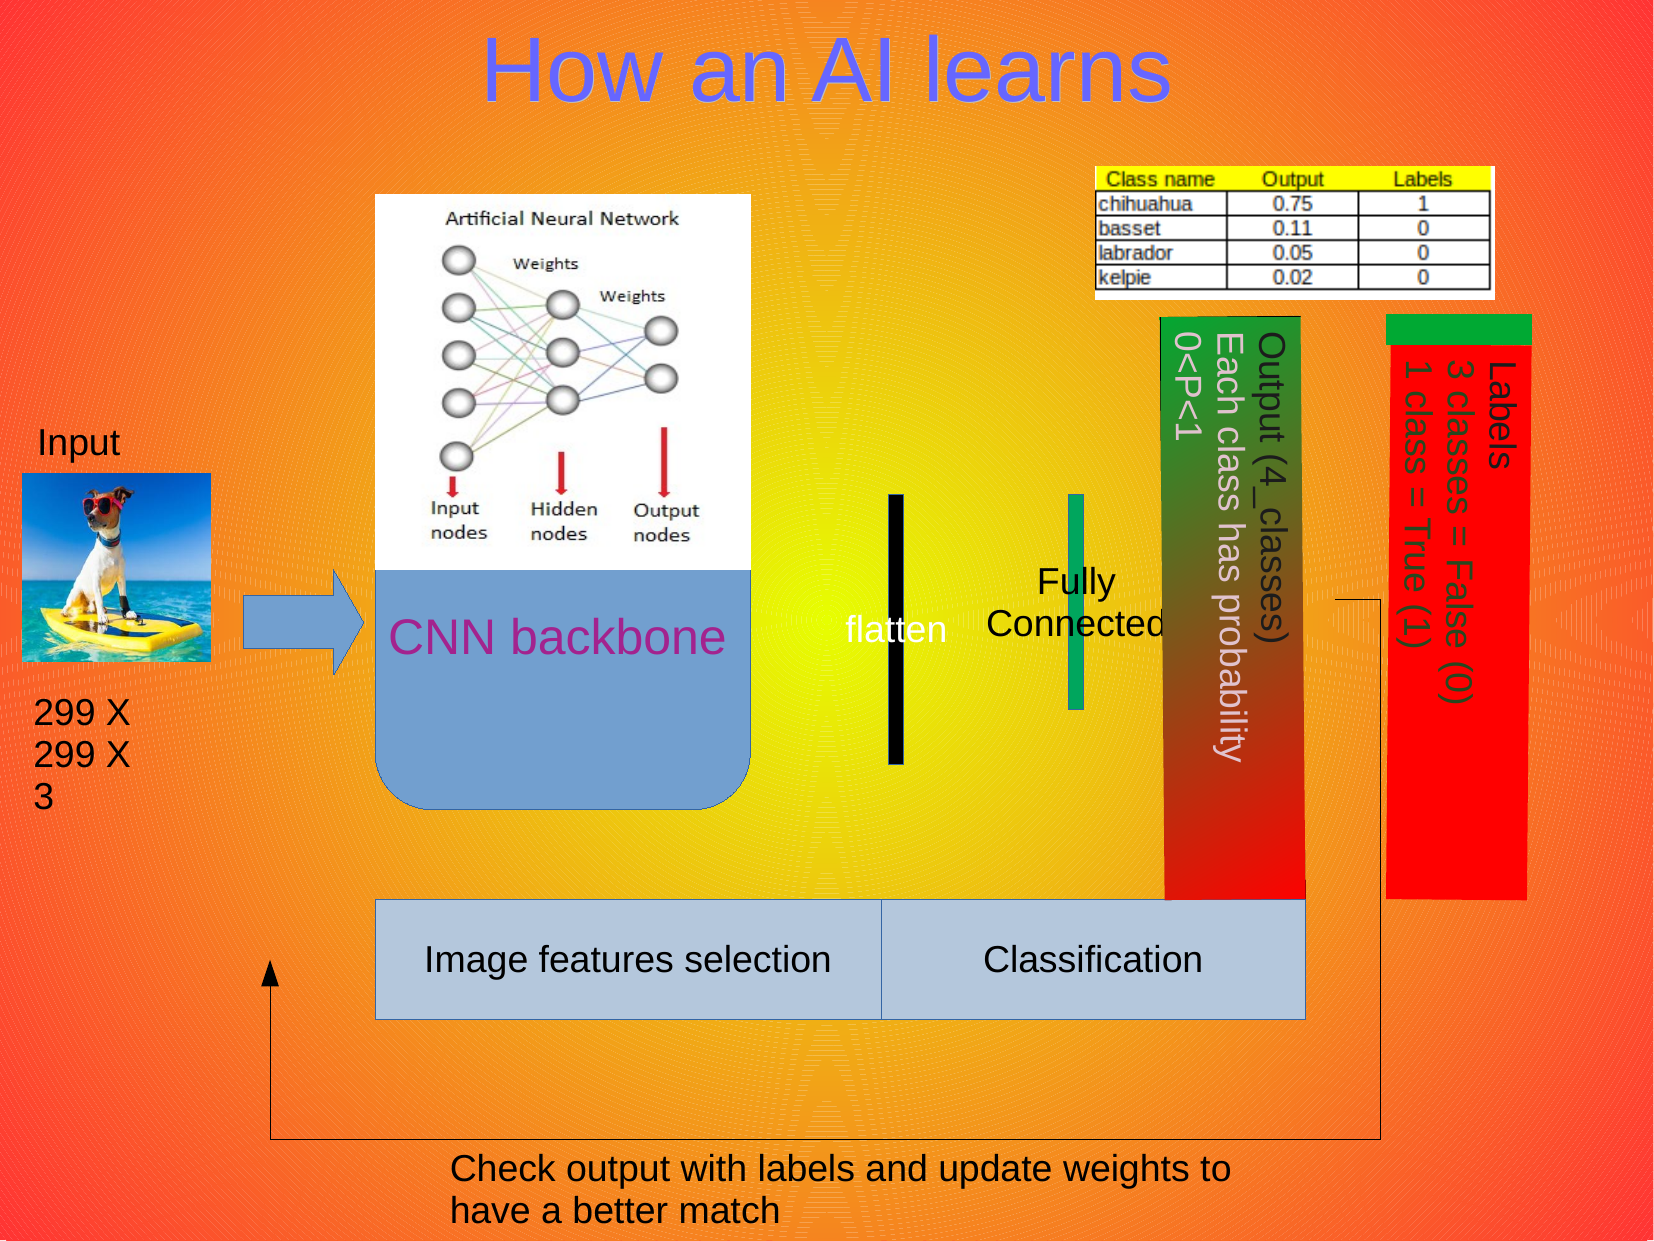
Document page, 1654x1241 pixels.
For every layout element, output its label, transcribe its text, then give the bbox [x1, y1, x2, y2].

text_box CNN backbone [375, 570, 751, 810]
text_box Input [22, 414, 158, 471]
text_box Check output with labels and update weights to have a better match [435, 1139, 1321, 1241]
text_box flatten [888, 494, 904, 765]
picture [22, 473, 211, 662]
text_box Fully Connected [1068, 494, 1084, 710]
title How an AI learns [82, 4, 1572, 135]
text_box [1386, 314, 1532, 345]
text_box Image features selection [375, 899, 882, 1020]
text_box Output (4_classes) Each class has probability 0<P<1 [1159, 315, 1306, 901]
picture [1095, 166, 1495, 300]
picture [375, 194, 751, 570]
text_box [243, 569, 364, 675]
text_box Labels 3 classes = False (0) 1 class = True (1) [1386, 345, 1532, 901]
text_box Classification [882, 899, 1306, 1020]
text_box 299 X 299 X 3 [18, 683, 199, 825]
